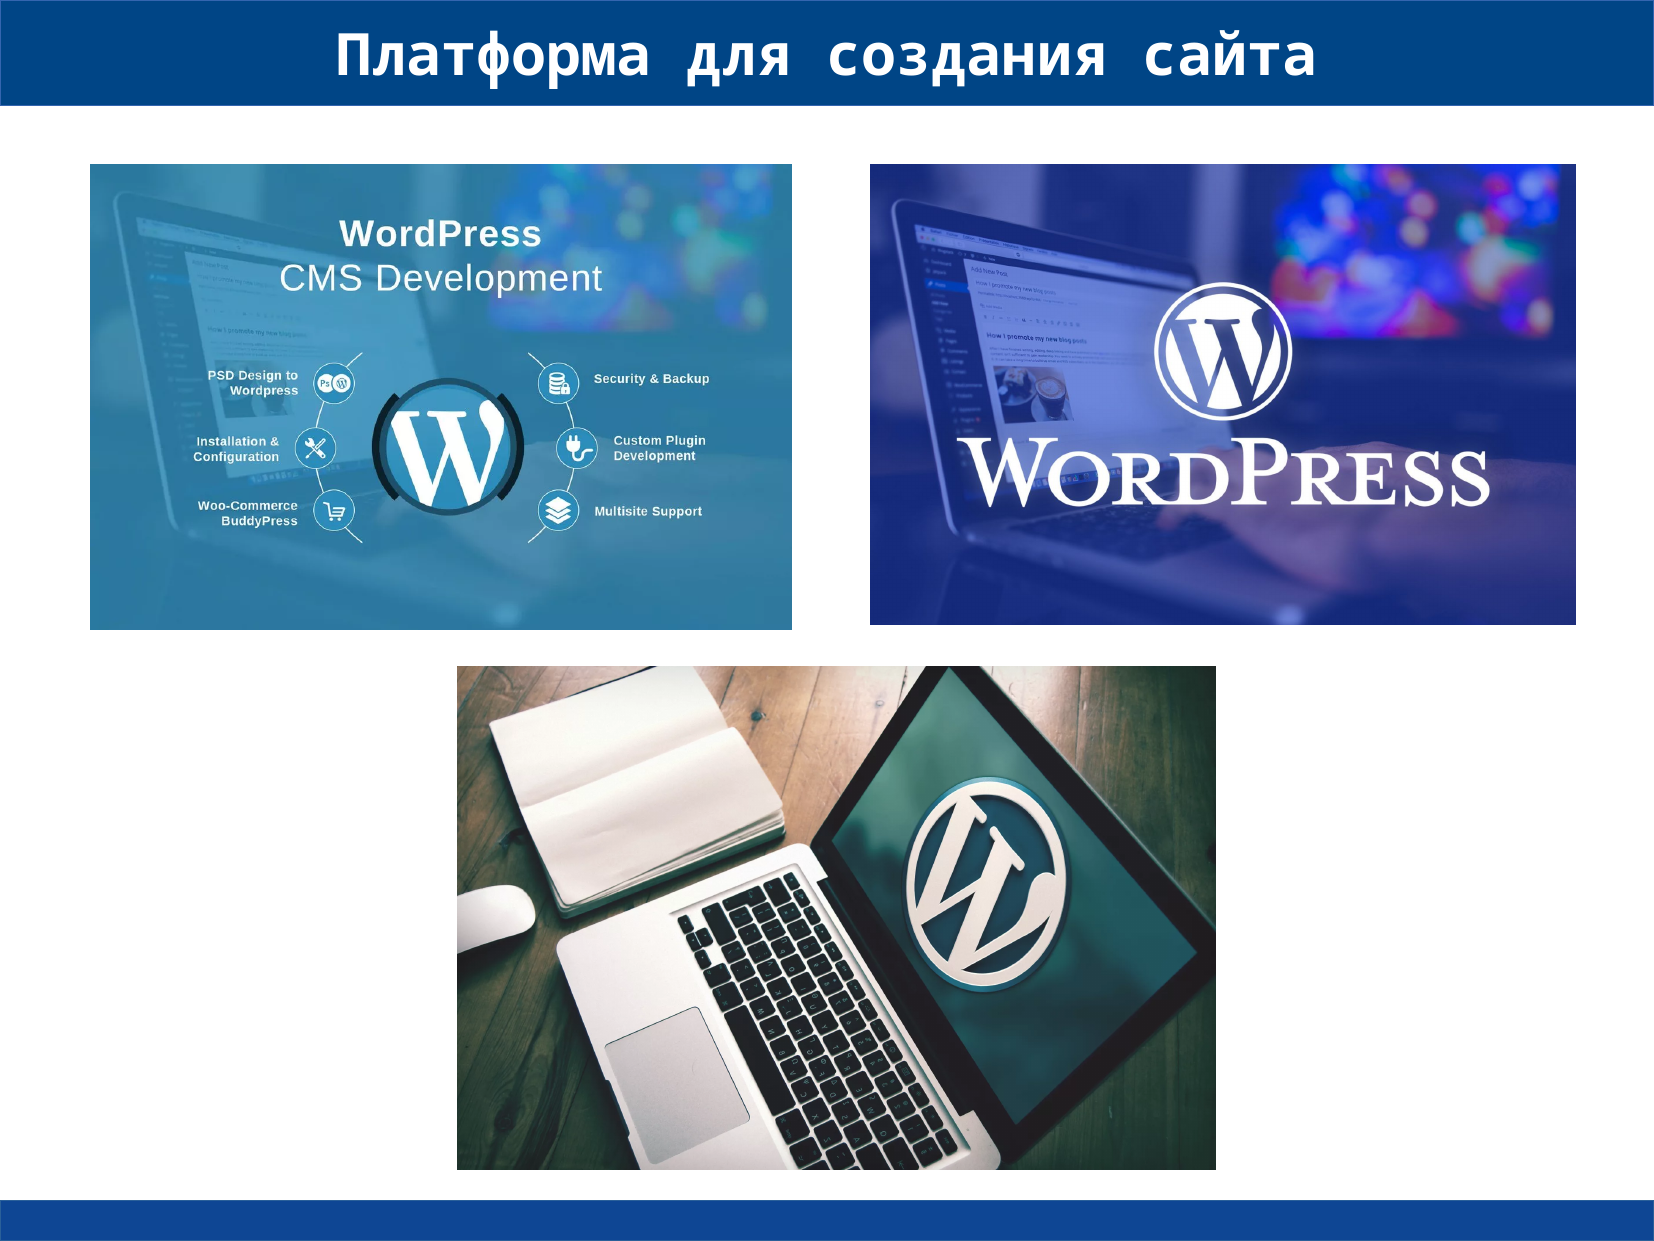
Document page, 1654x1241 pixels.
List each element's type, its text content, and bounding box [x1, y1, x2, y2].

picture [90, 164, 792, 631]
text_box [0, 1200, 1654, 1241]
picture [457, 666, 1216, 1171]
title Платформа для создания сайта [0, 0, 1654, 106]
picture [870, 164, 1576, 625]
